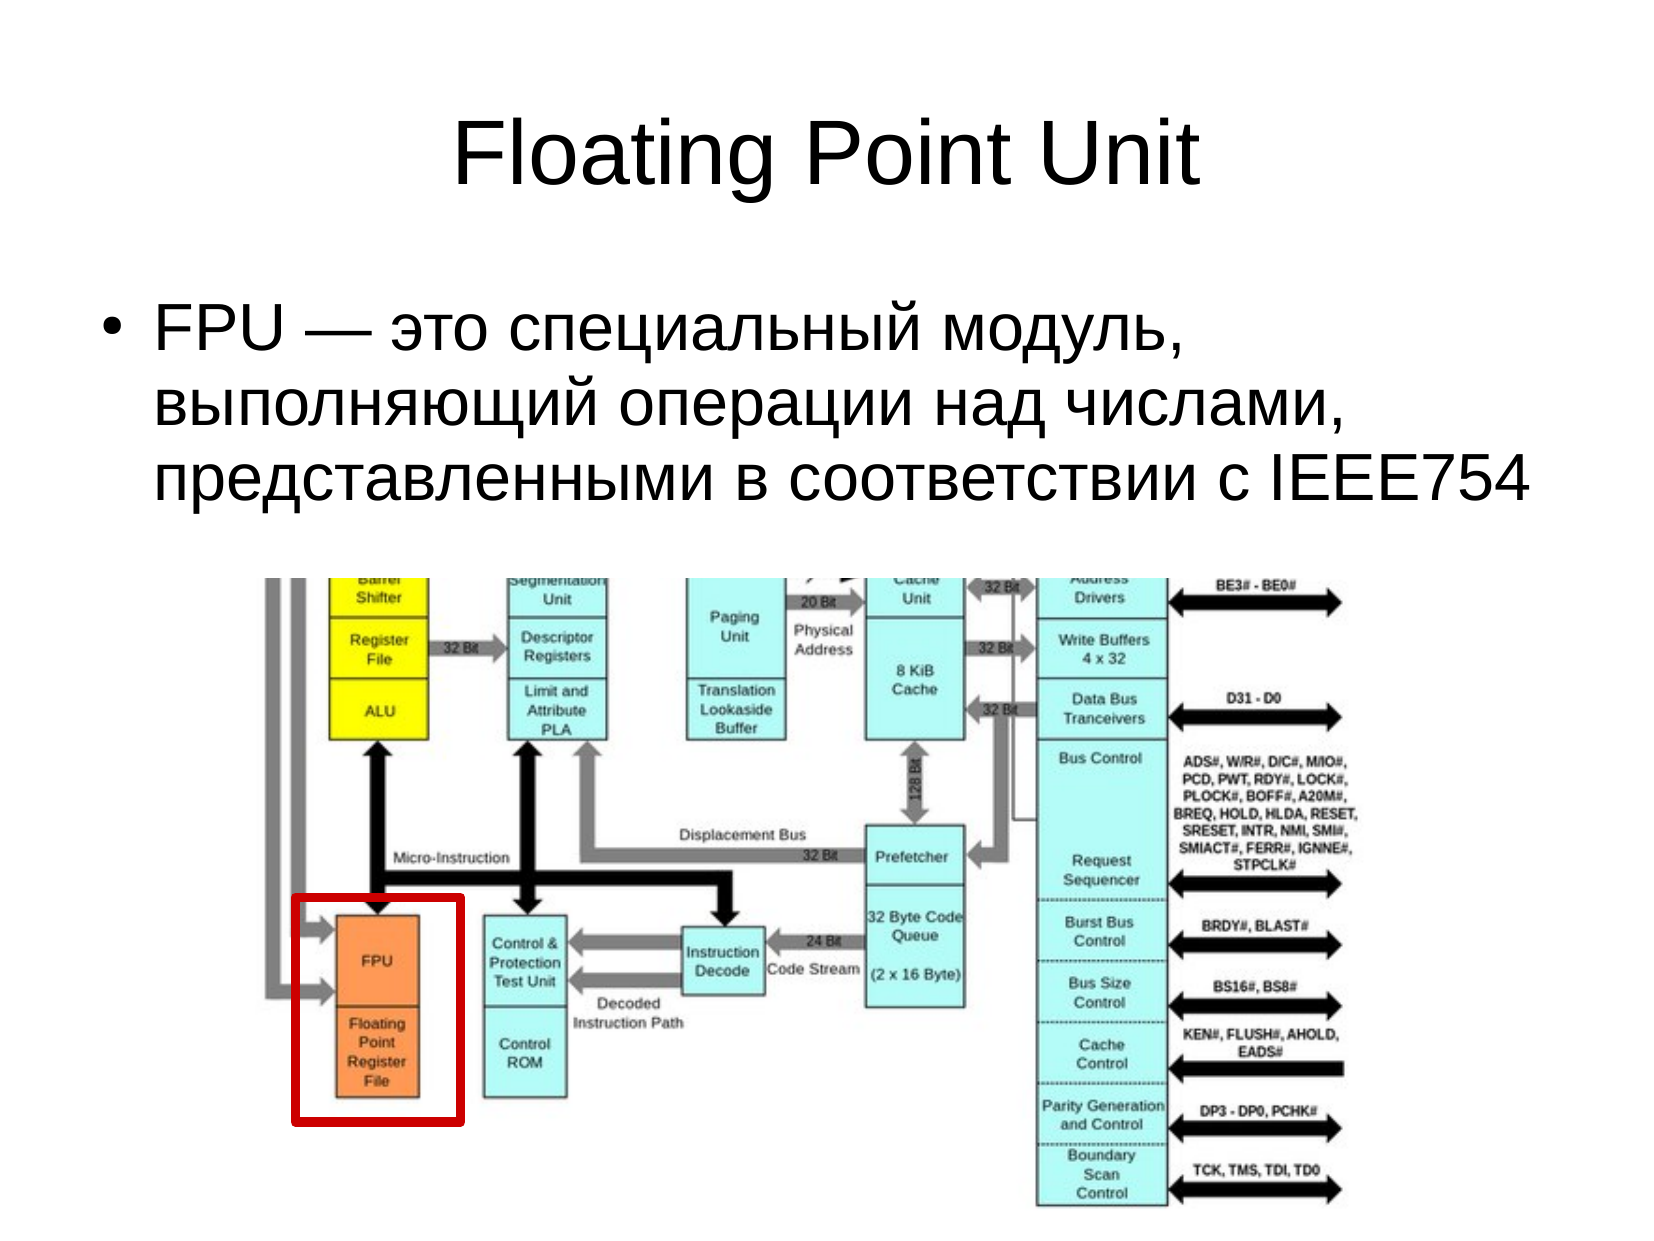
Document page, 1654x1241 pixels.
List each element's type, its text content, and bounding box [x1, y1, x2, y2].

picture [241, 578, 1371, 1218]
list FPU — это специальный модуль, выполняющий операции над числами, представленными в соответствии с IEEE754 [82, 290, 1571, 1158]
title Floating Point Unit [82, 49, 1571, 257]
